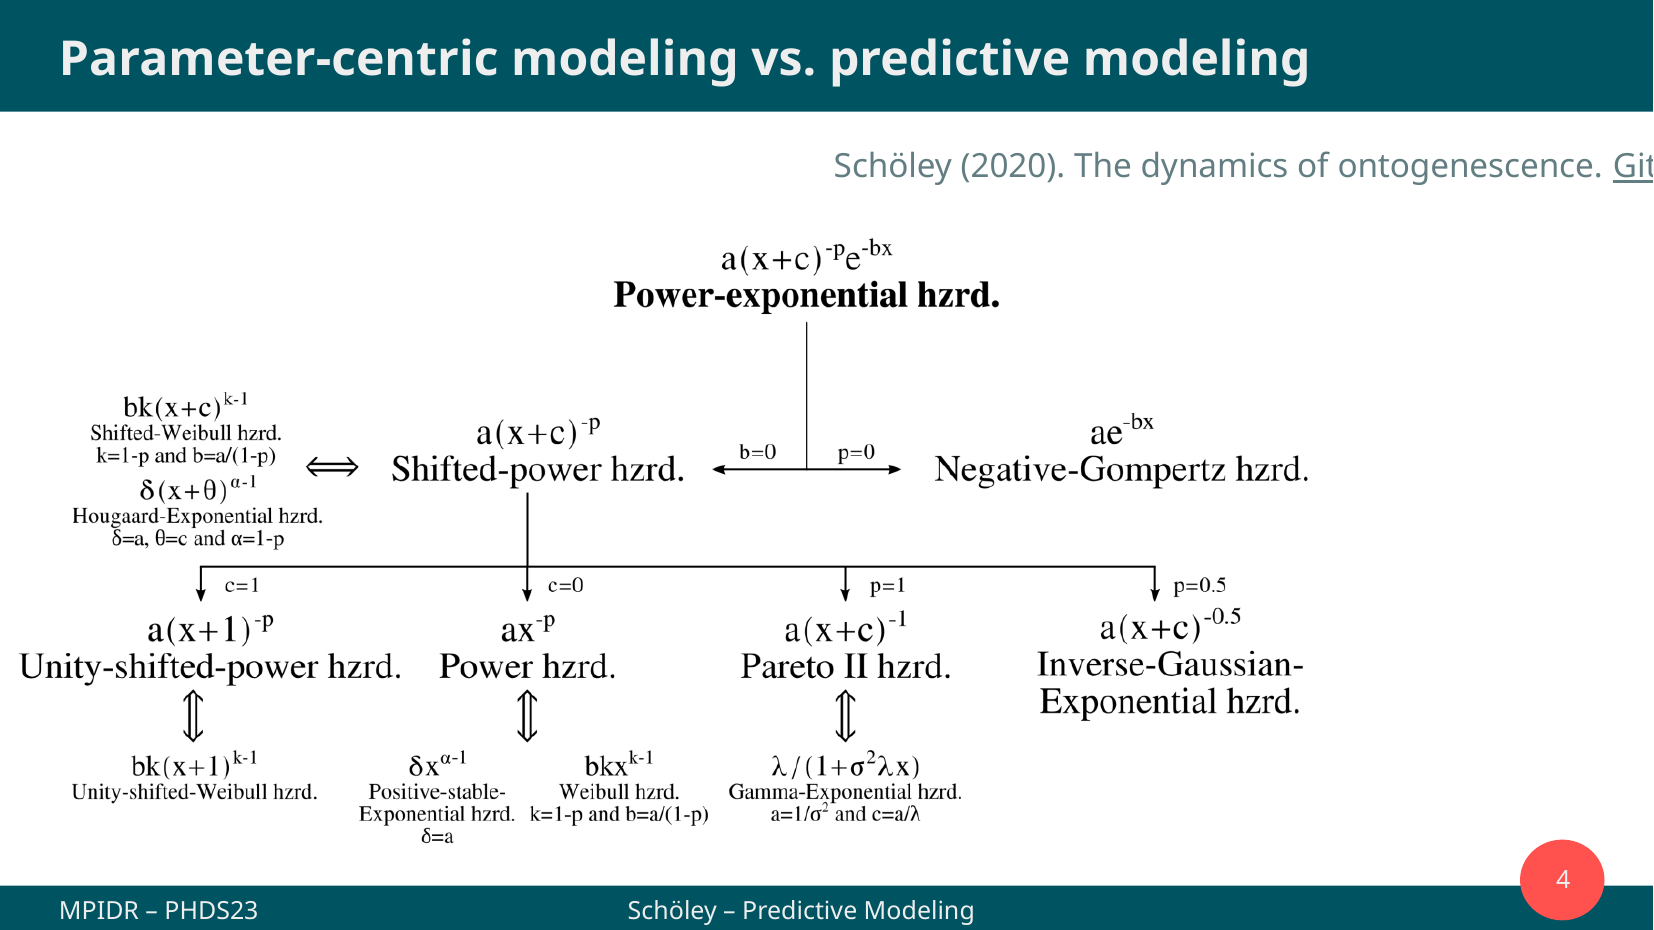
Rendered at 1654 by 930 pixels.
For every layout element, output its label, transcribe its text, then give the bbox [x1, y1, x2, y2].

title Parameter-centric modeling vs. predictive modeling [58, 0, 1594, 117]
picture [12, 215, 1316, 862]
text_box Schöley (2020). The dynamics of ontogenescence. Github link. [818, 134, 1653, 189]
